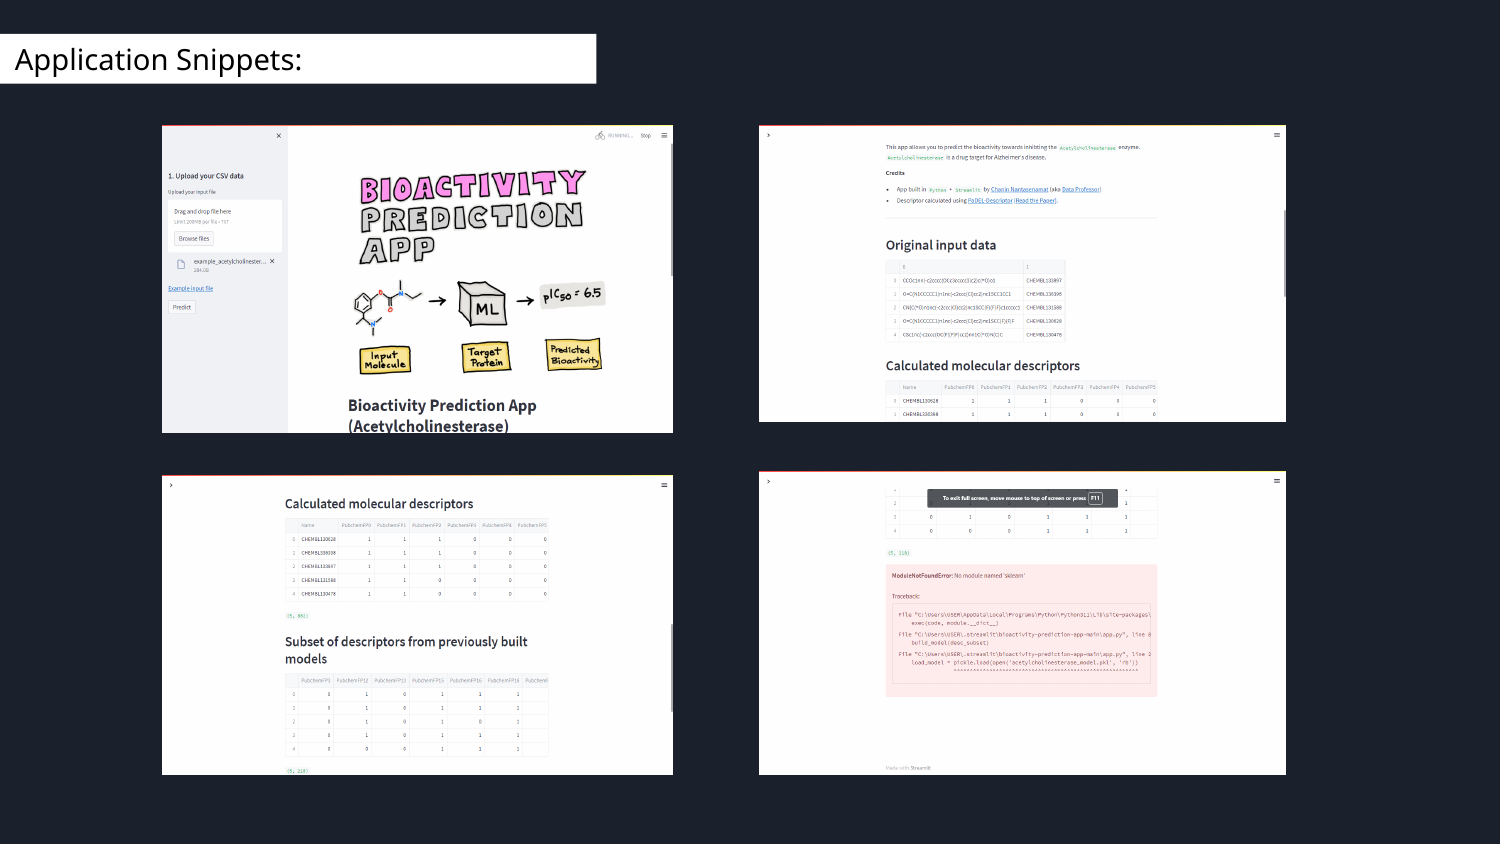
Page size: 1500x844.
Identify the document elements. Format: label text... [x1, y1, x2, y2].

picture [162, 125, 673, 433]
picture [759, 471, 1286, 775]
text_box Application Snippets: [0, 33, 597, 84]
picture [759, 125, 1286, 422]
picture [162, 475, 673, 775]
